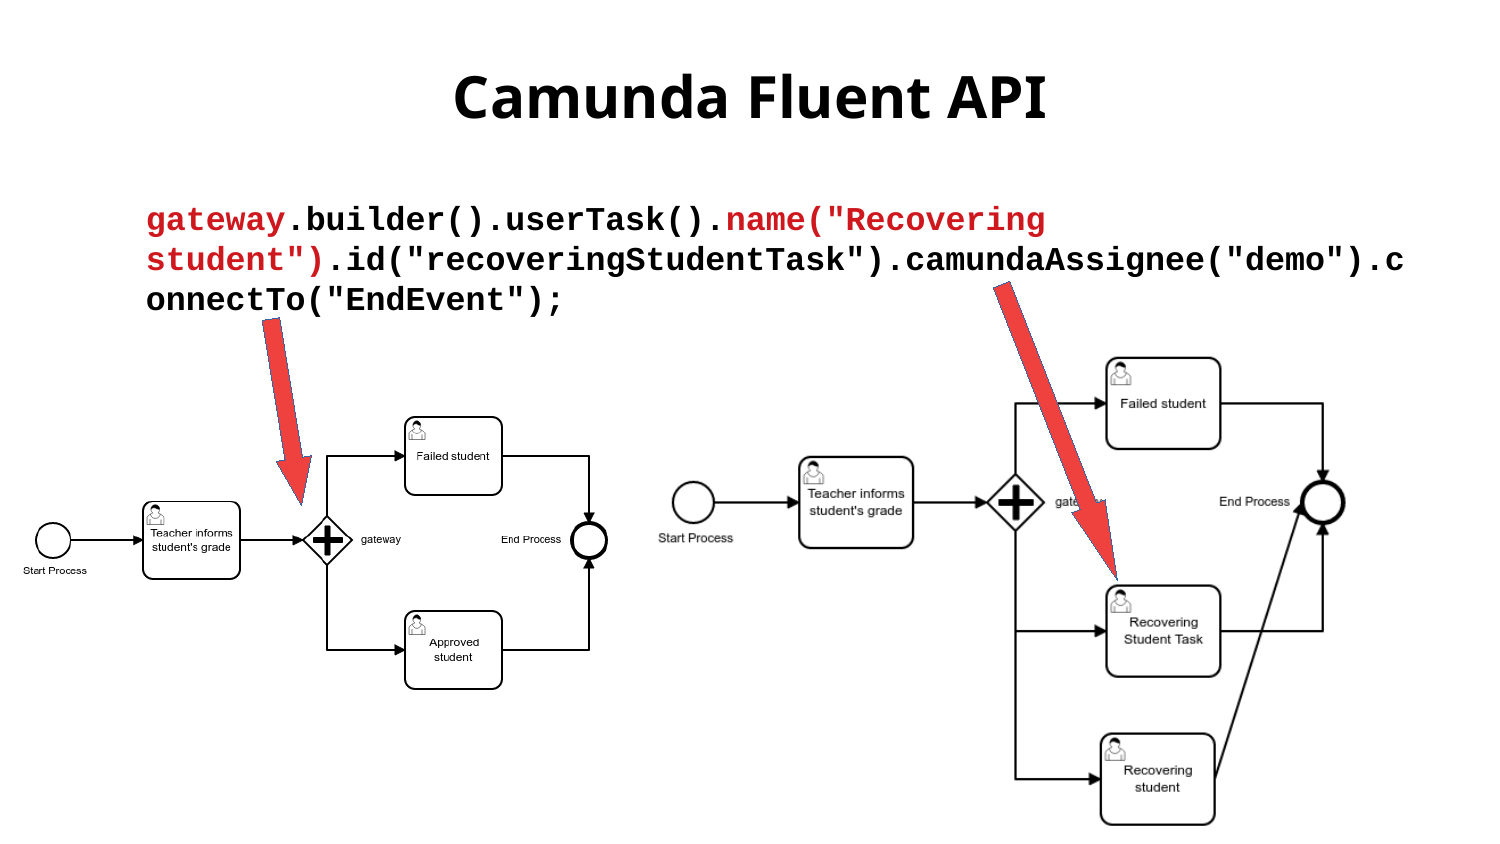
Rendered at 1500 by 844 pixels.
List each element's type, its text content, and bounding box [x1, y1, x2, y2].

text_box [993, 281, 1118, 581]
picture [7, 398, 638, 709]
text_box Camunda Fluent API [0, 45, 1500, 146]
text_box [262, 317, 312, 506]
picture [648, 342, 1382, 843]
list gateway.builder().userTask().name("Recovering student").id("recoveringStudentTask").camundaAssignee("demo").connectTo("EndEvent"); [75, 197, 1425, 544]
